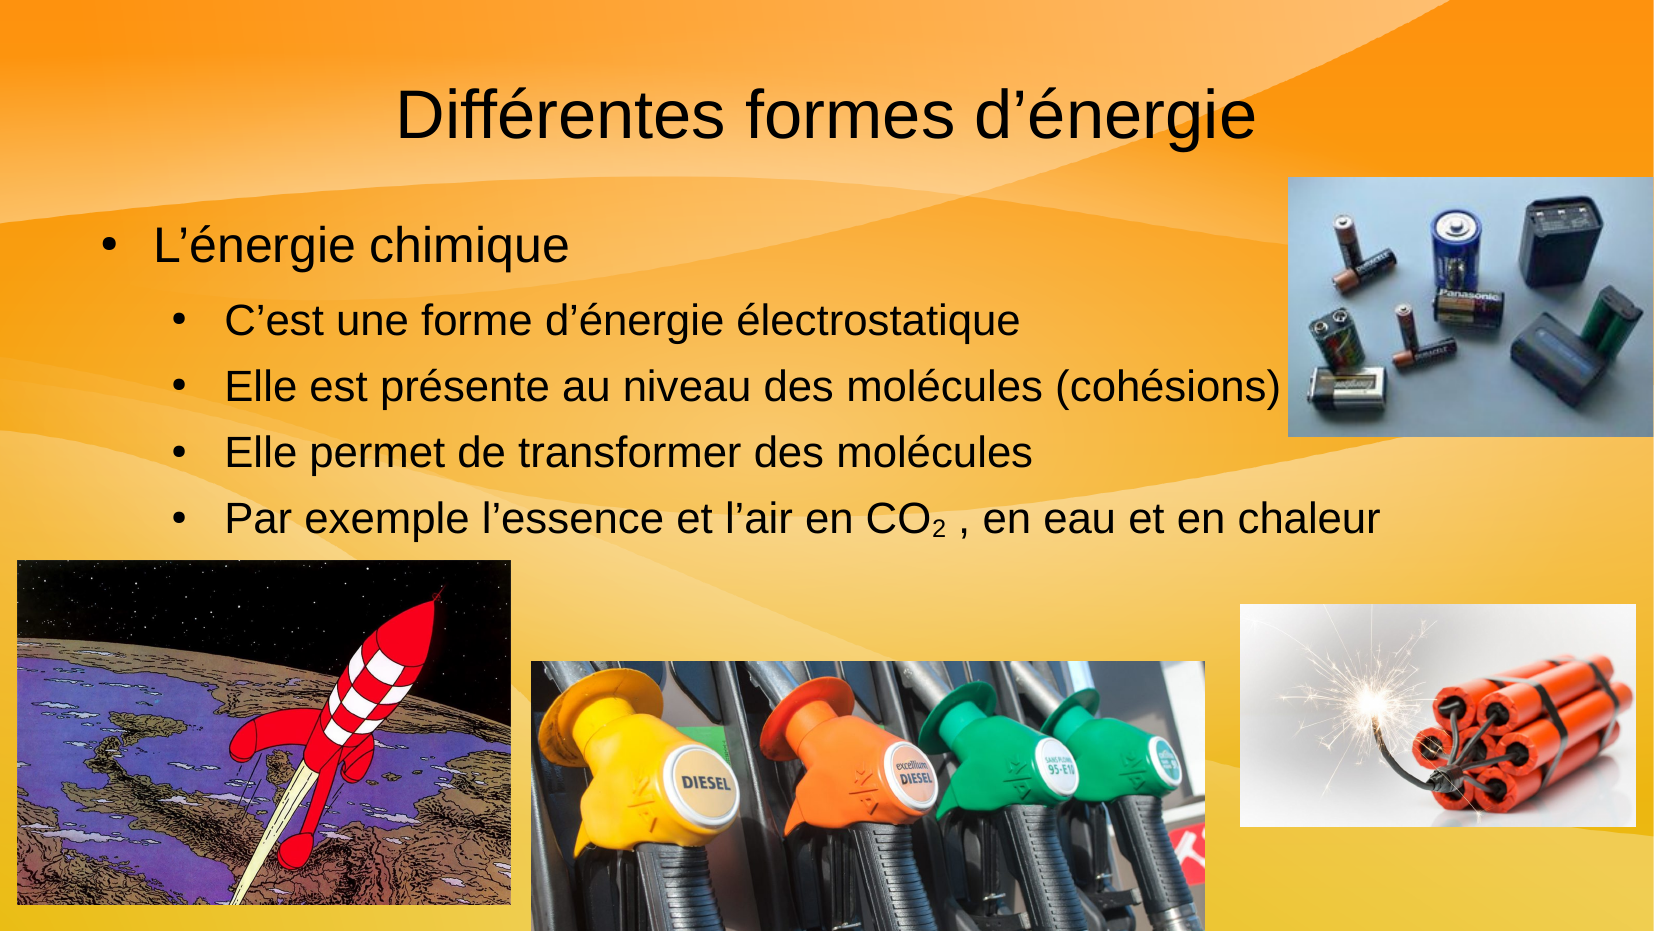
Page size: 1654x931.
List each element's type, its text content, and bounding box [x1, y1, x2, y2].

title Différentes formes d’énergie [82, 37, 1571, 193]
picture [0, 0, 1654, 931]
list L’énergie chimique C’est une forme d’énergie électrostatique Elle est présente au niveau des molécules (cohésions) Elle permet de transformer des molécules Par exemple l’essence et l’air en CO2 , en eau et en chaleur [82, 217, 1571, 886]
